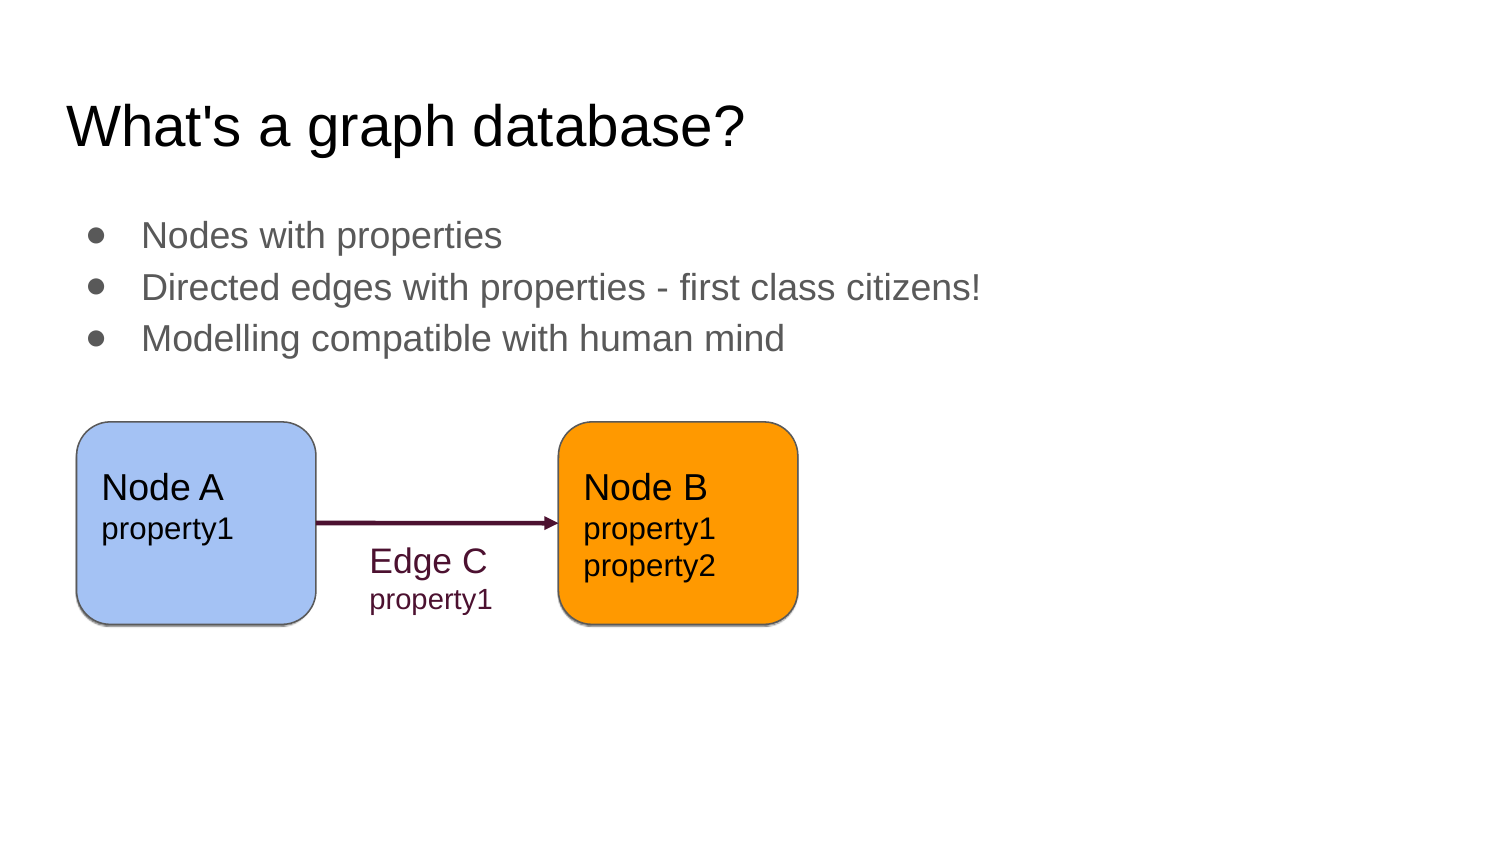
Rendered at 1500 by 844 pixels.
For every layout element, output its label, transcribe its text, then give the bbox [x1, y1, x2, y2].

title What's a graph database? [51, 72, 1449, 167]
text_box Node B property1 property2 [558, 421, 798, 625]
text_box Edge C property1 [354, 523, 520, 613]
list Nodes with properties Directed edges with properties - first class citizens! Modelling compatible with human mind [51, 189, 1449, 750]
text_box Node A property1 [76, 421, 316, 625]
